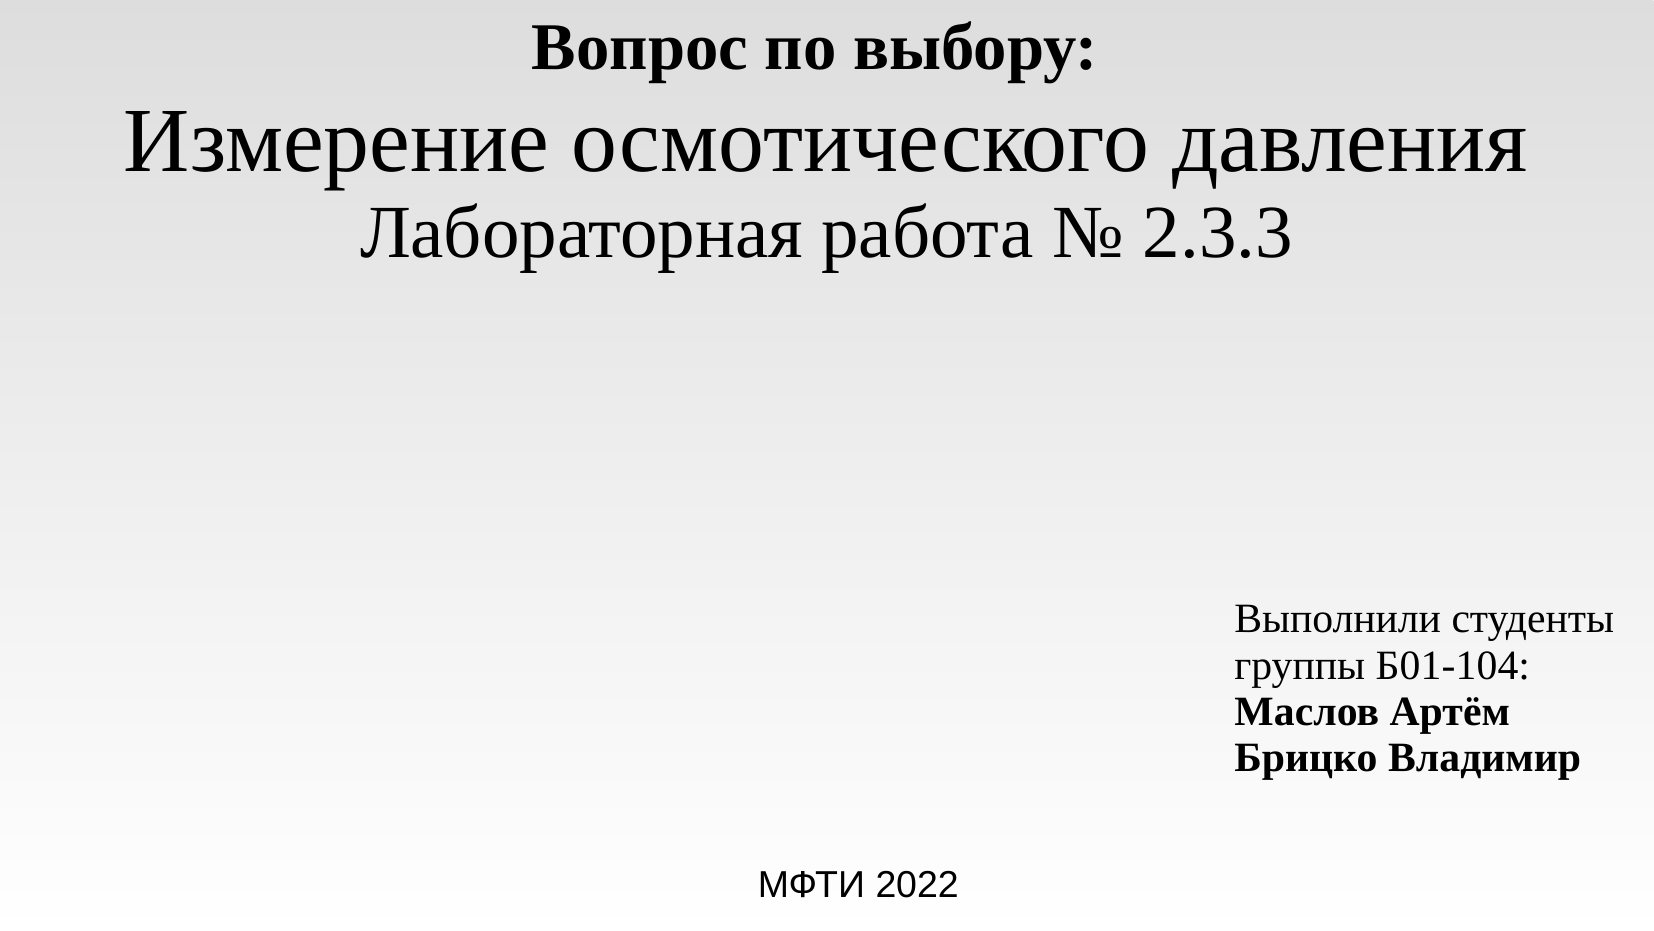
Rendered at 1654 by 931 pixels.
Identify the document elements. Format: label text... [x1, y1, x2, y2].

subtitle Выполнили студенты группы Б01-104: Маслов Артём Брицко Владимир [1234, 595, 1654, 827]
text_box МФТИ 2022 [0, 856, 1654, 931]
title Вопрос по выбору: Измерение осмотического давления Лабораторная работа № 2.3.3 [82, 0, 1571, 385]
